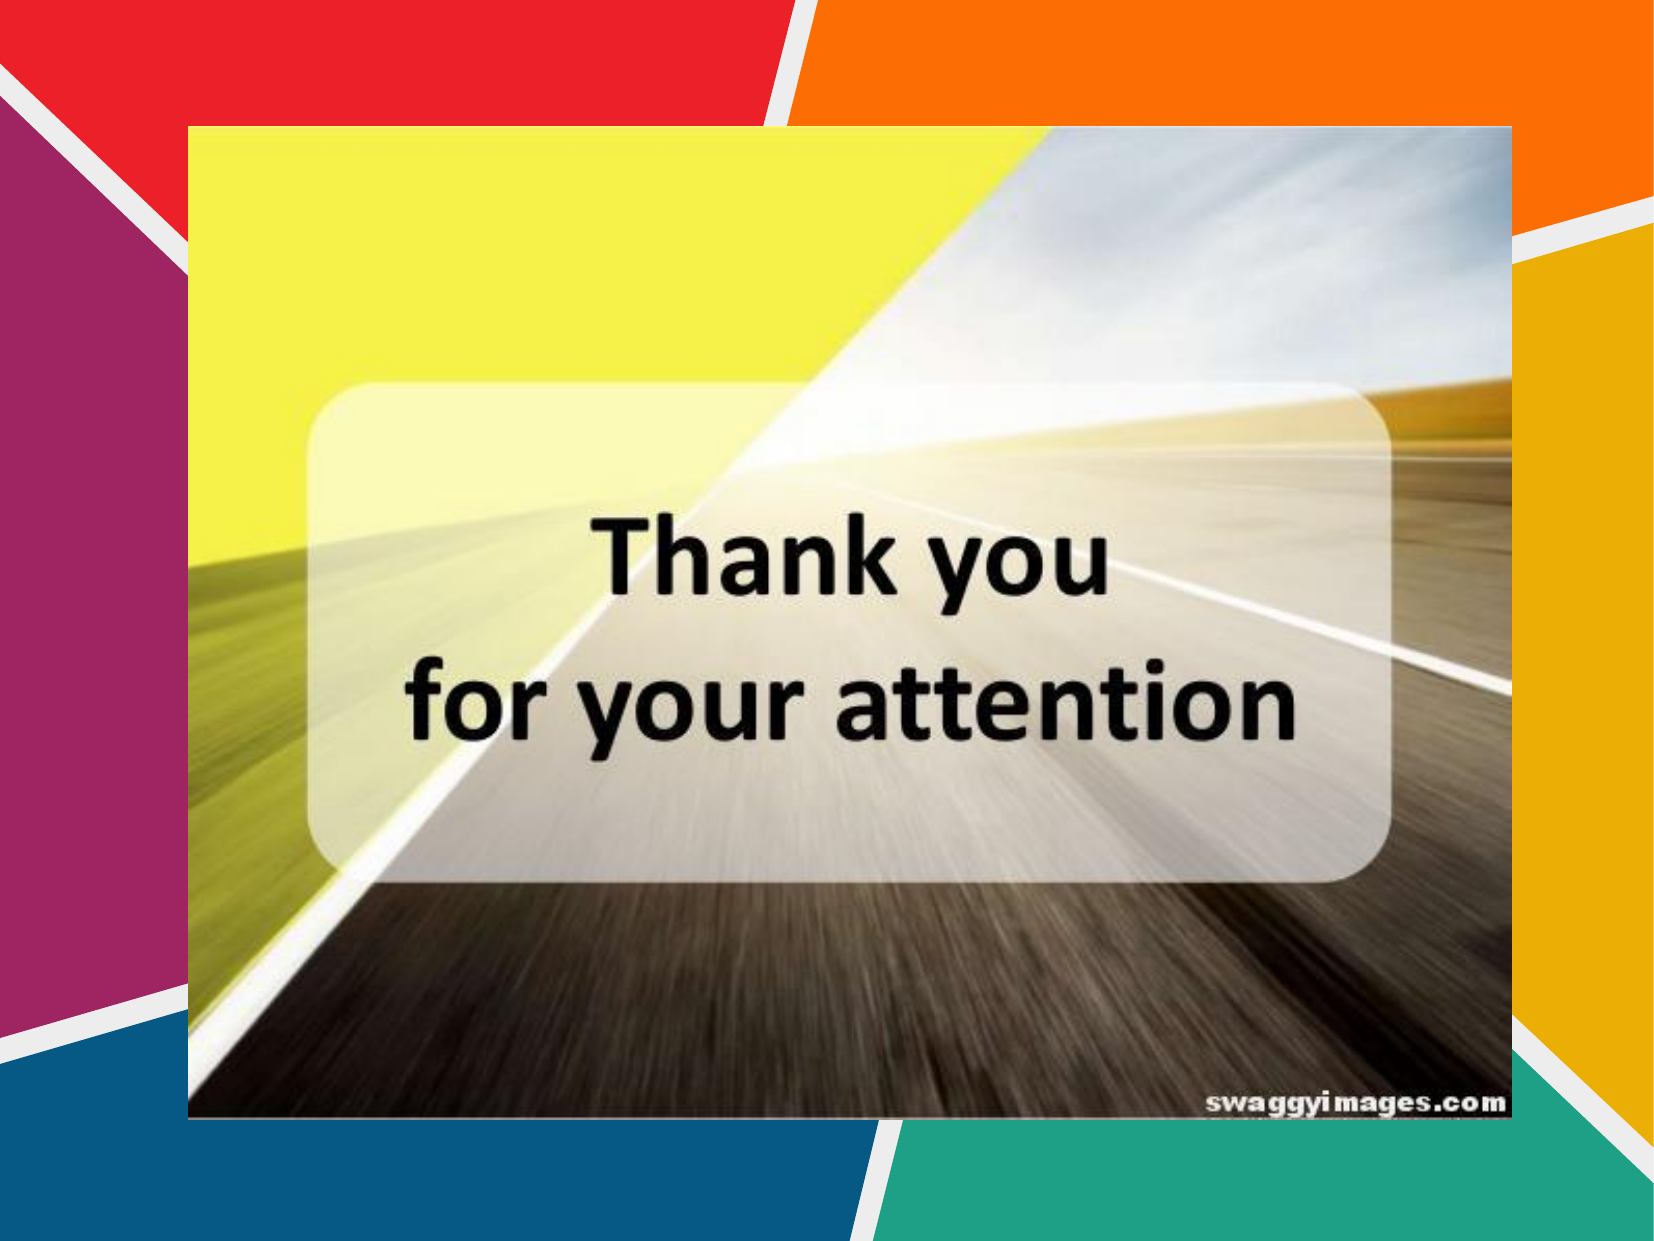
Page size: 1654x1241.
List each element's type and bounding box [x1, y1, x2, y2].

picture [188, 126, 1512, 1120]
